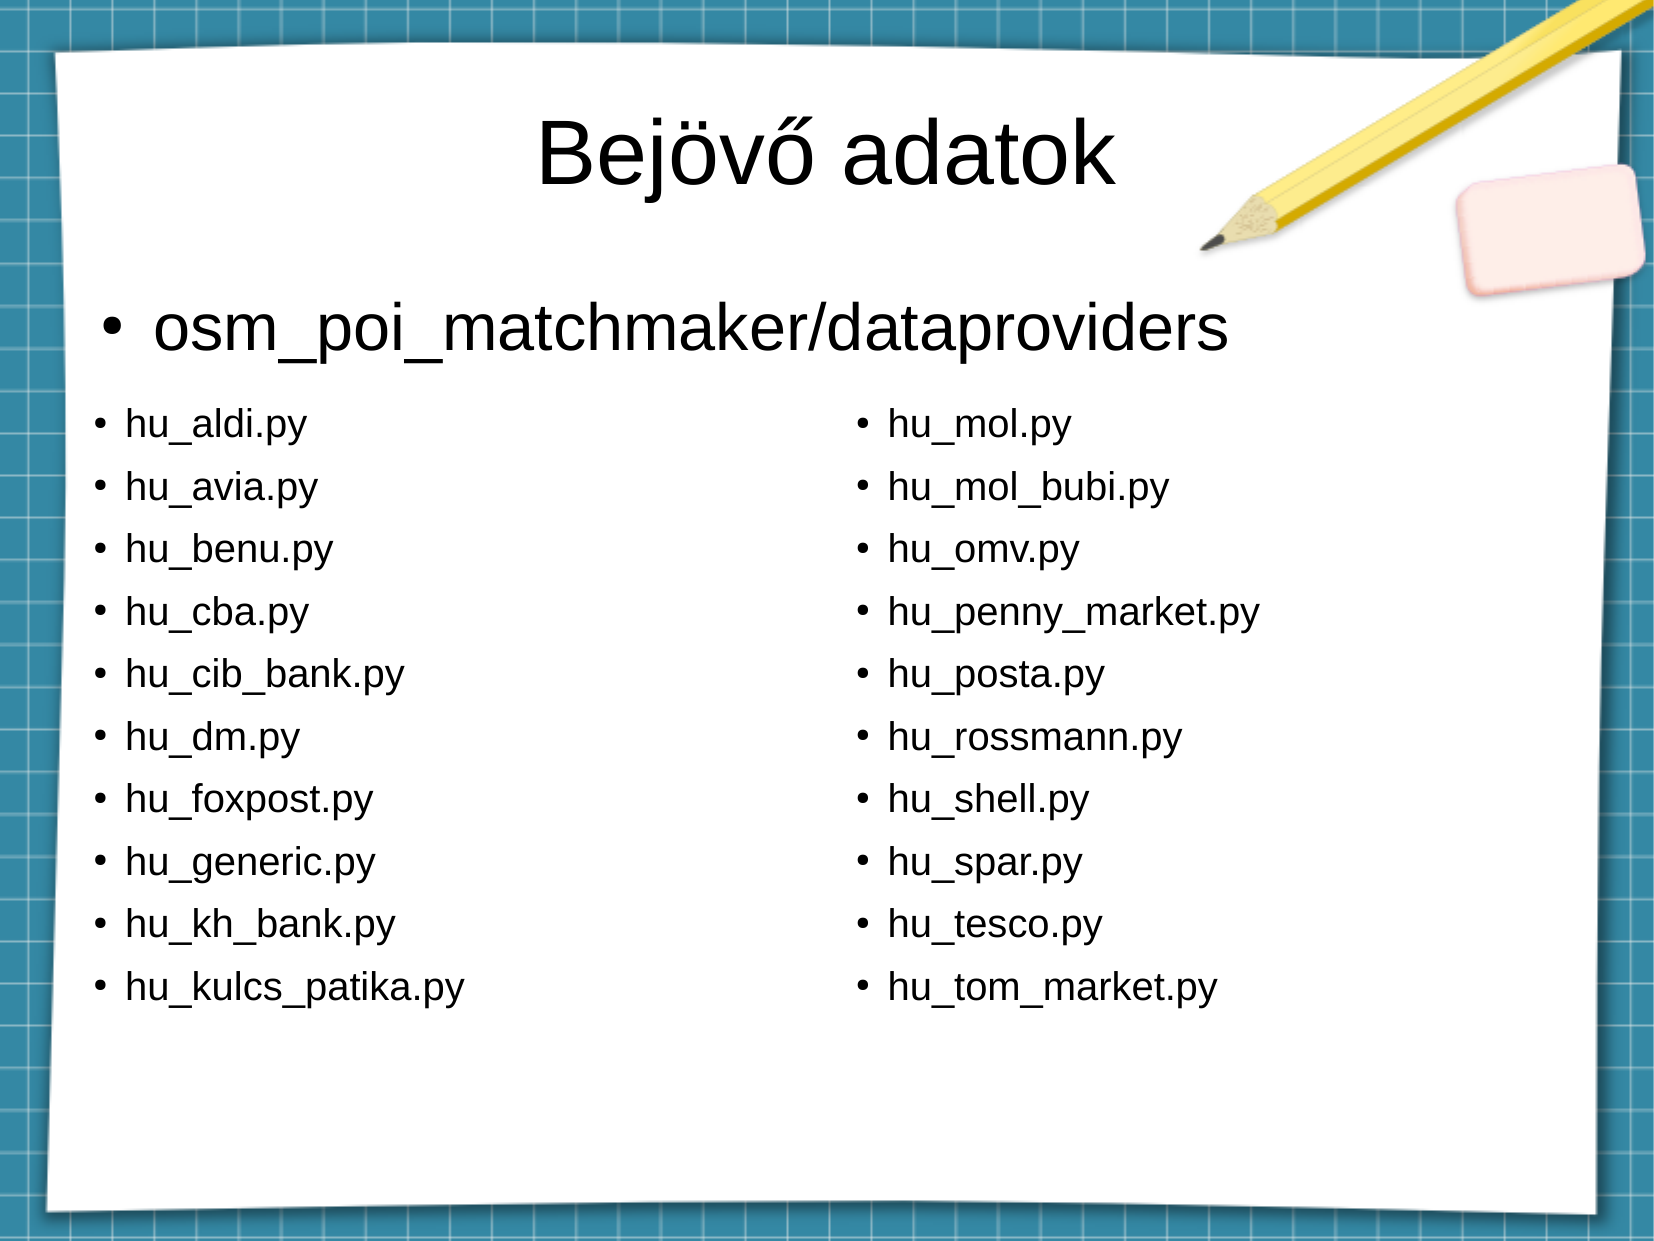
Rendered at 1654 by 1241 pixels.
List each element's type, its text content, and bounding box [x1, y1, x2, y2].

picture [0, 0, 1654, 1241]
list osm_poi_matchmaker/dataproviders [82, 290, 1571, 402]
list hu_aldi.py hu_avia.py hu_benu.py hu_cba.py hu_cib_bank.py hu_dm.py hu_foxpost.py hu_generic.py hu_kh_bank.py hu_kulcs_patika.py [82, 401, 809, 1009]
title Bejövő adatok [82, 49, 1571, 257]
list hu_mol.py hu_mol_bubi.py hu_omv.py hu_penny_market.py hu_posta.py hu_rossmann.py hu_shell.py hu_spar.py hu_tesco.py hu_tom_market.py [845, 401, 1572, 1009]
